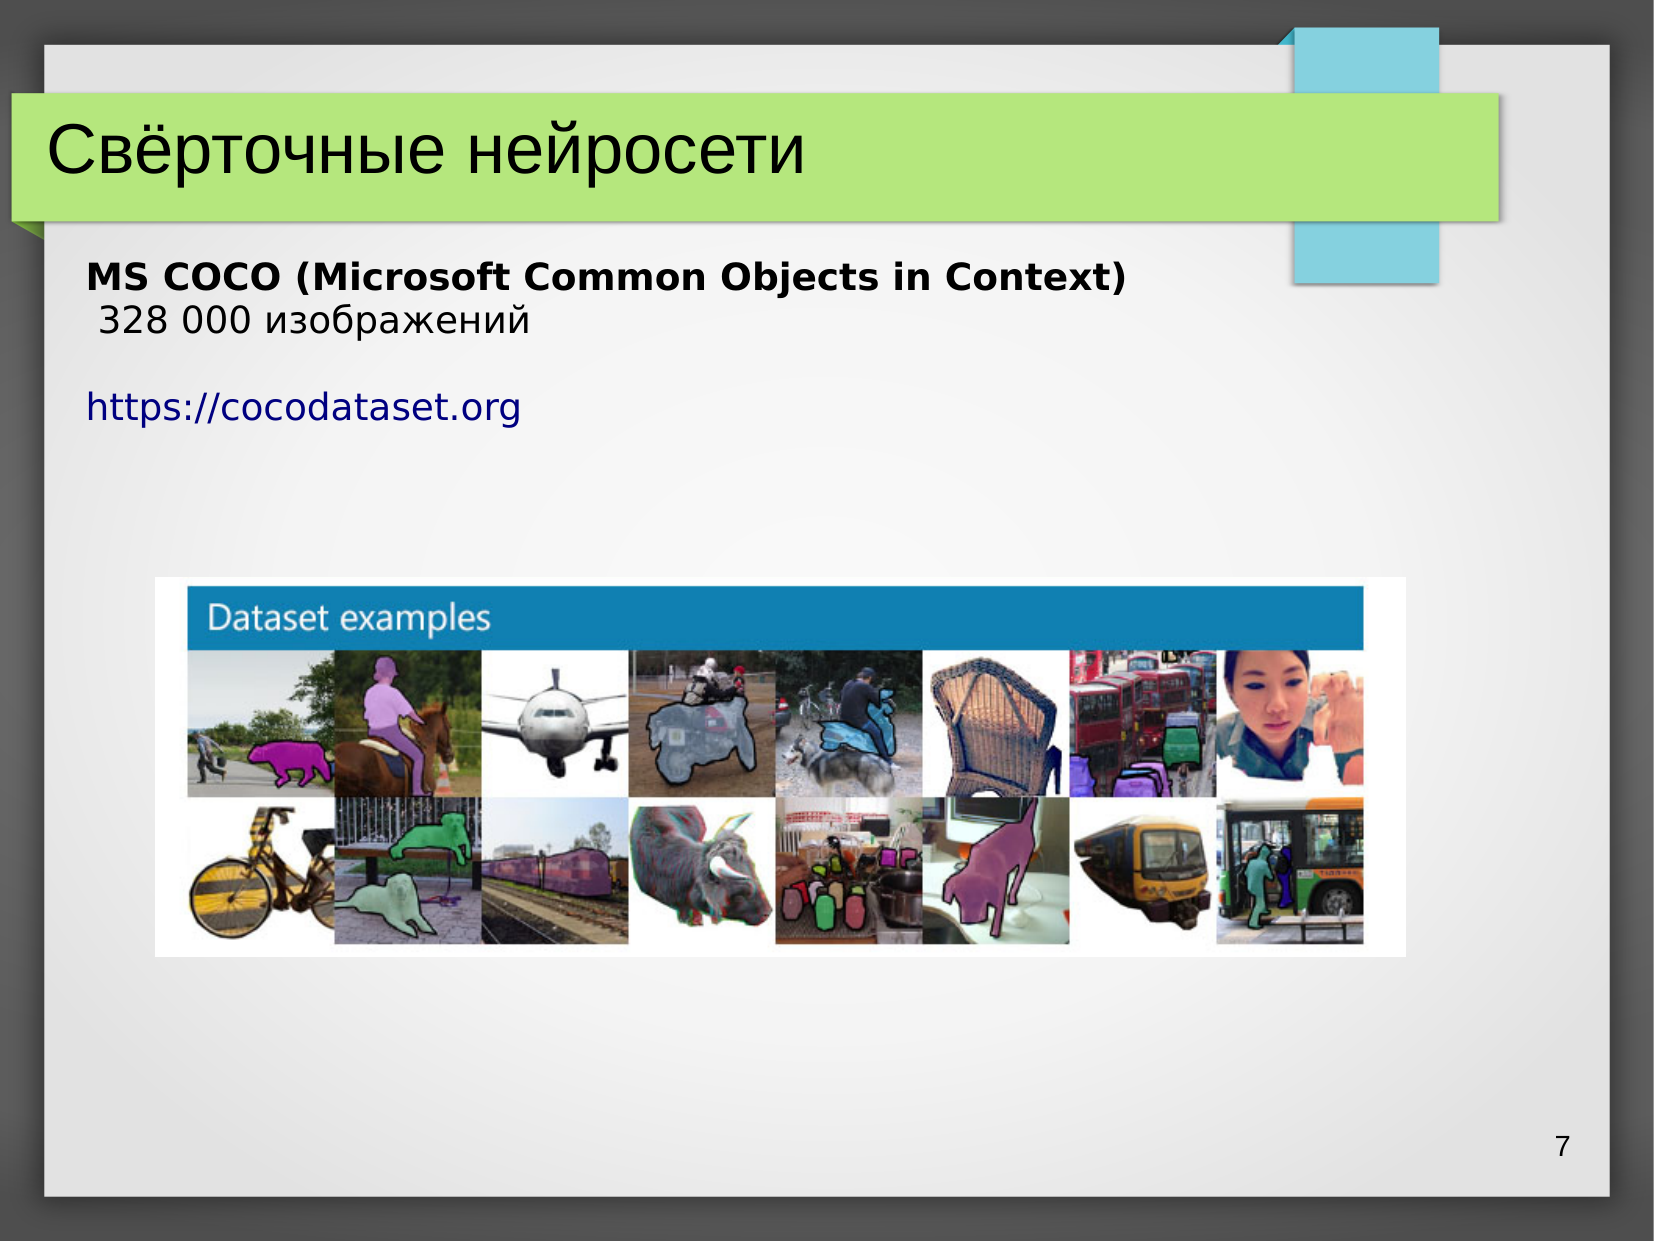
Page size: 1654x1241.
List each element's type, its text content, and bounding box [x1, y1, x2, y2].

text_box MS COCO (Microsoft Common Objects in Context) 328 000 изображений https://cocodataset.org [70, 248, 1595, 473]
picture [0, 0, 1654, 1241]
title Свёрточные нейросети [46, 109, 1499, 190]
